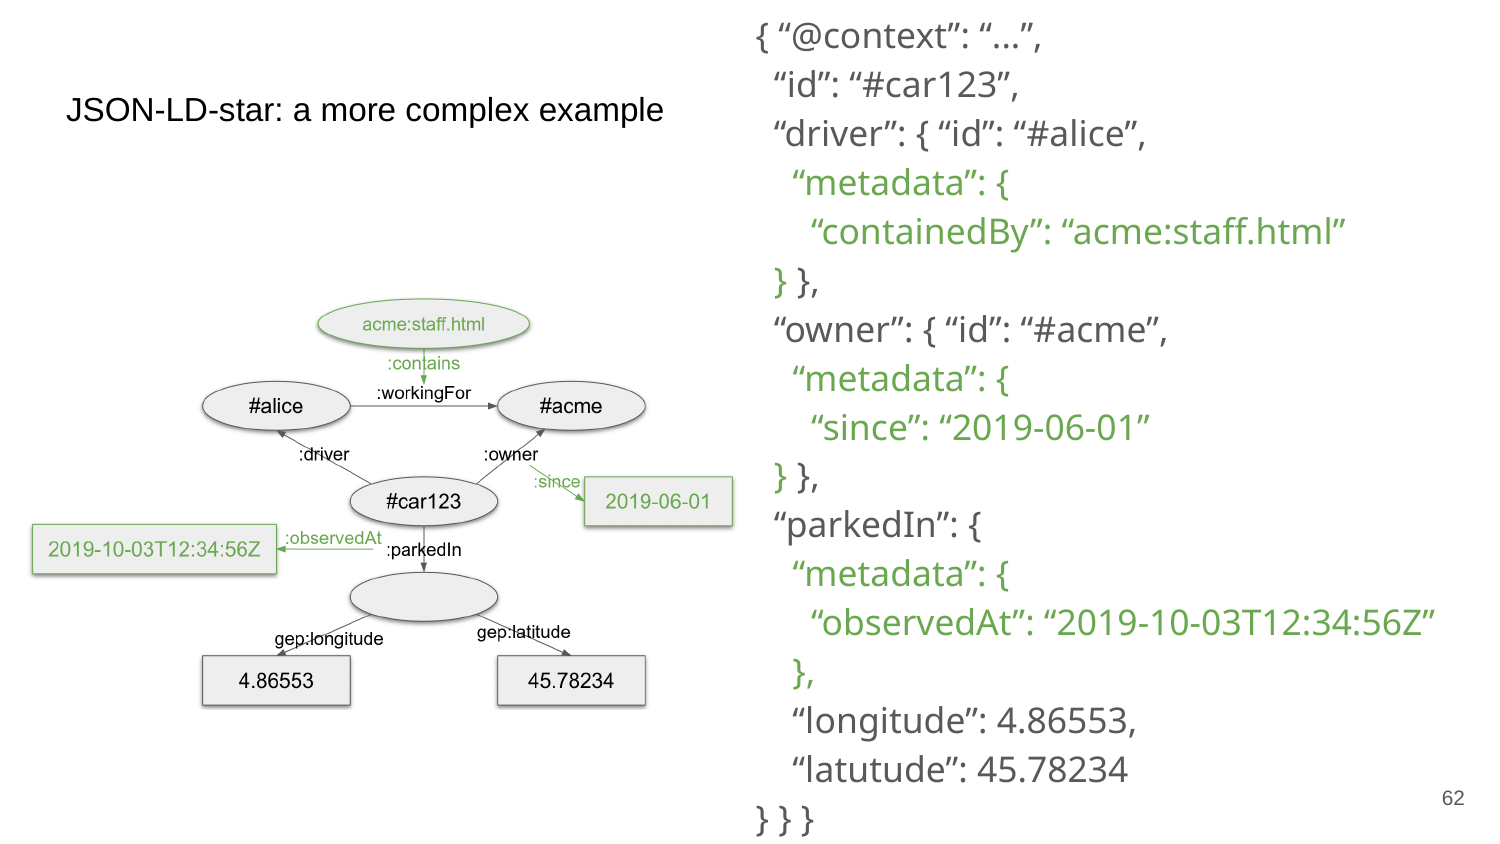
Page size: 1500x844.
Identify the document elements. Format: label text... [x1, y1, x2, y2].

text_box { “@context”: “...”, “id”: “#car123”, “driver”: { “id”: “#alice”, “metadata”: { “containedBy”: “acme:staff.html” } }, “owner”: { “id”: “#acme”, “metadata”: { “since”: “2019-06-01” } }, “parkedIn”: { “metadata”: { “observedAt”: “2019-10-03T12:34:56Z” }, “longitude”: 4.86553, “latutude”: 45.78234 } } } [740, 0, 1500, 844]
title JSON-LD-star: a more complex example [51, 72, 740, 167]
picture [2, 297, 738, 710]
